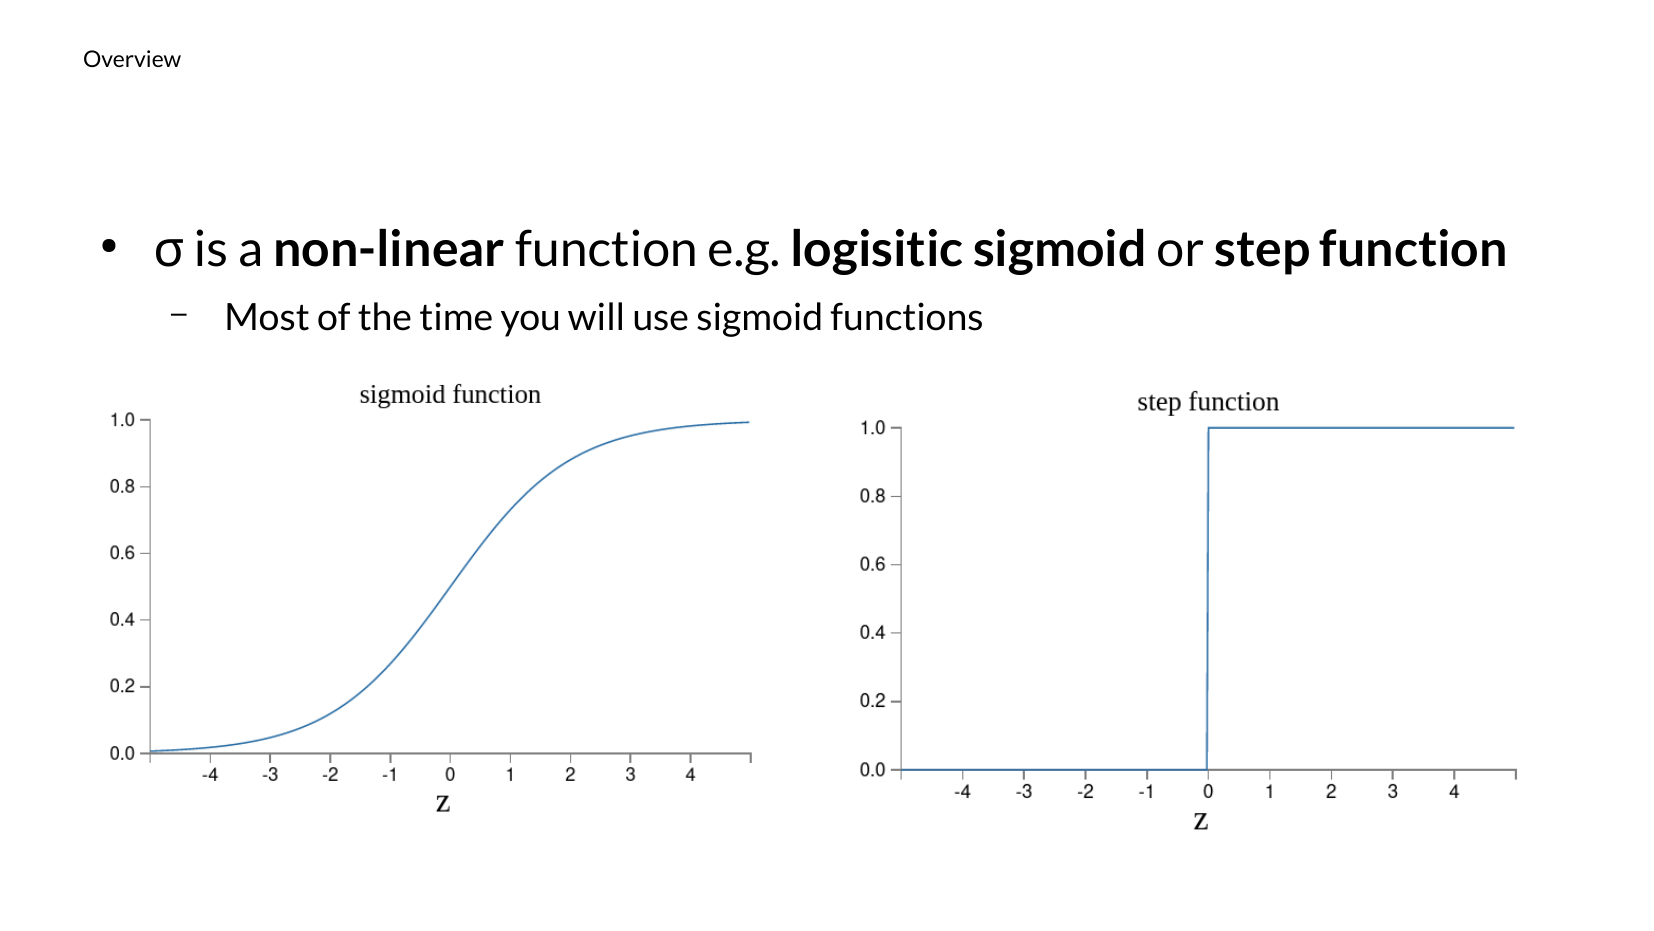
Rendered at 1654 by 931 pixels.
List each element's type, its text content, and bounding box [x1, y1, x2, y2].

picture [82, 366, 792, 839]
list σ is a non-linear function e.g. logisitic sigmoid or step function Most of the time you will use sigmoid functions [82, 217, 1571, 839]
title Overview [83, 0, 1571, 119]
picture [826, 365, 1583, 863]
